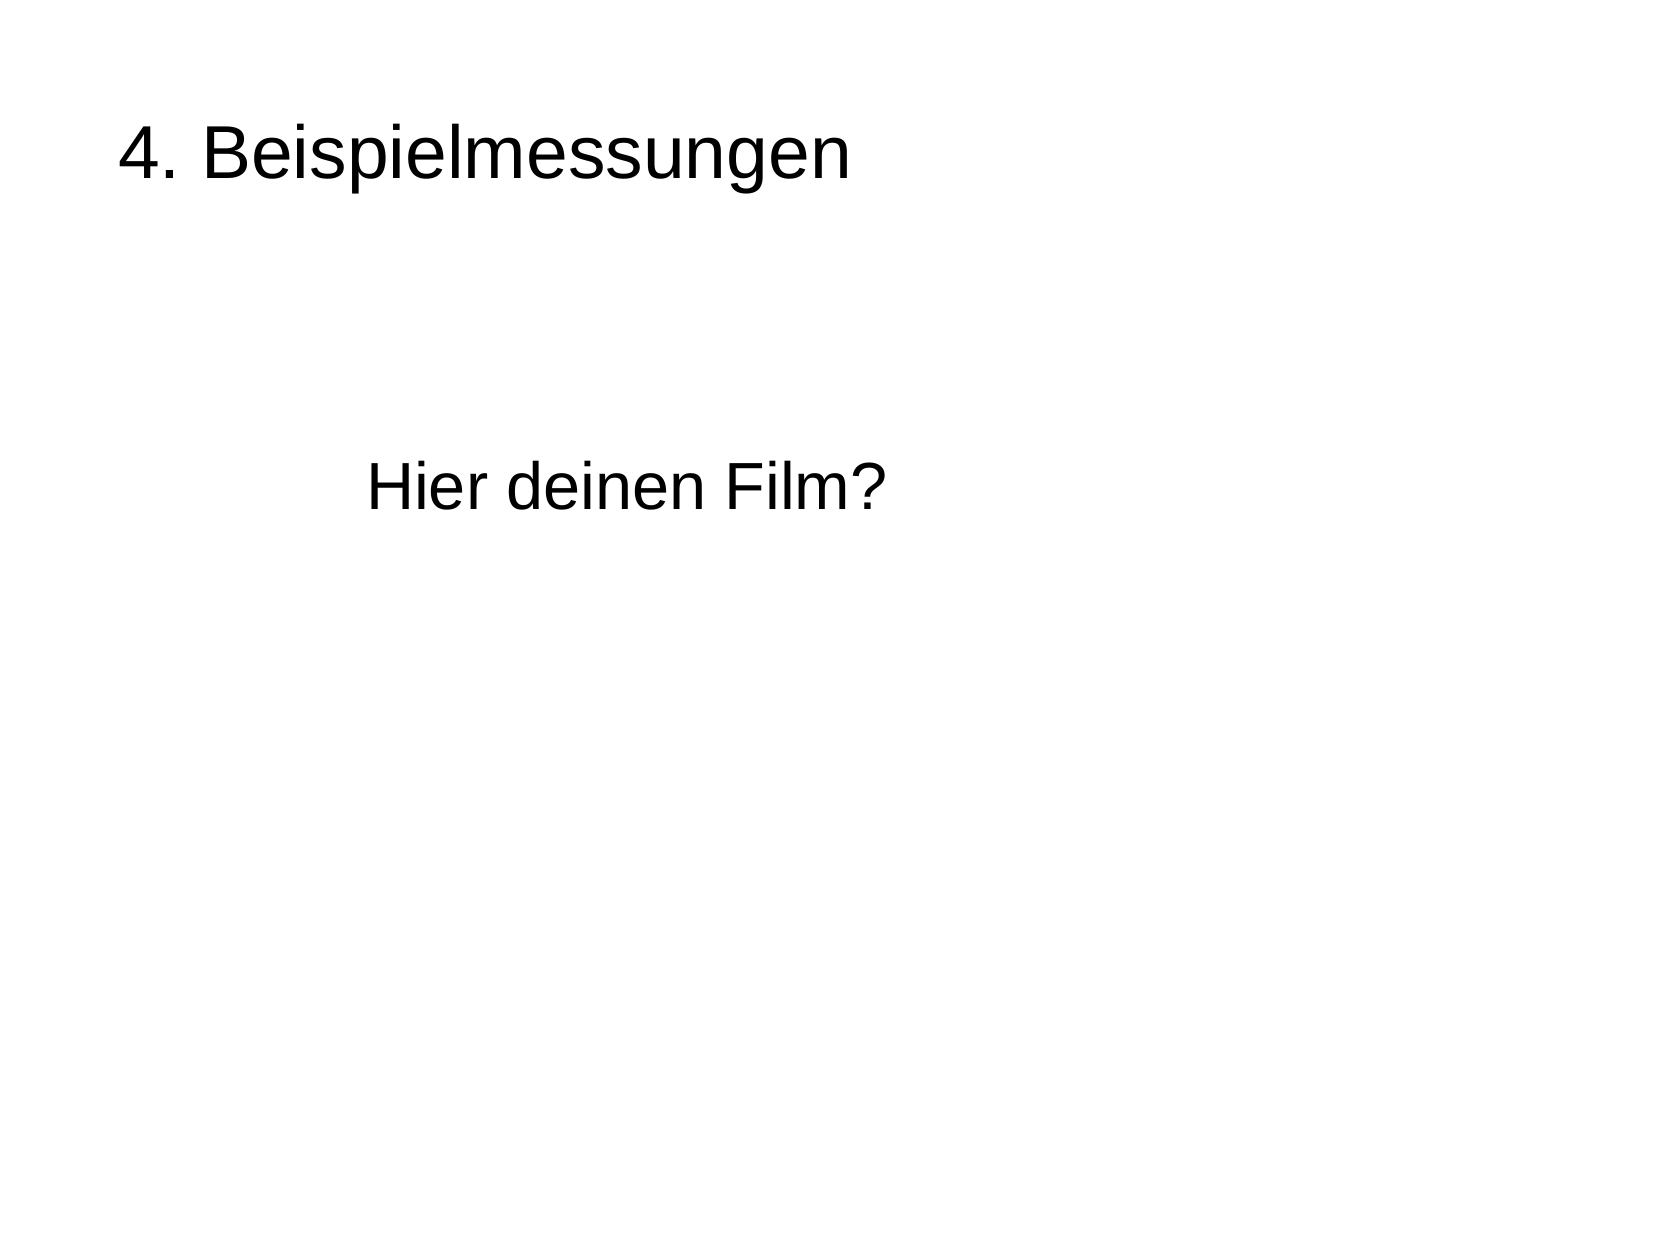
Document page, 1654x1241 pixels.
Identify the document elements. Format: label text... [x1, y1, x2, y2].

title 4. Beispielmessungen [82, 49, 1571, 257]
list Hier deinen Film? [295, 448, 1371, 584]
